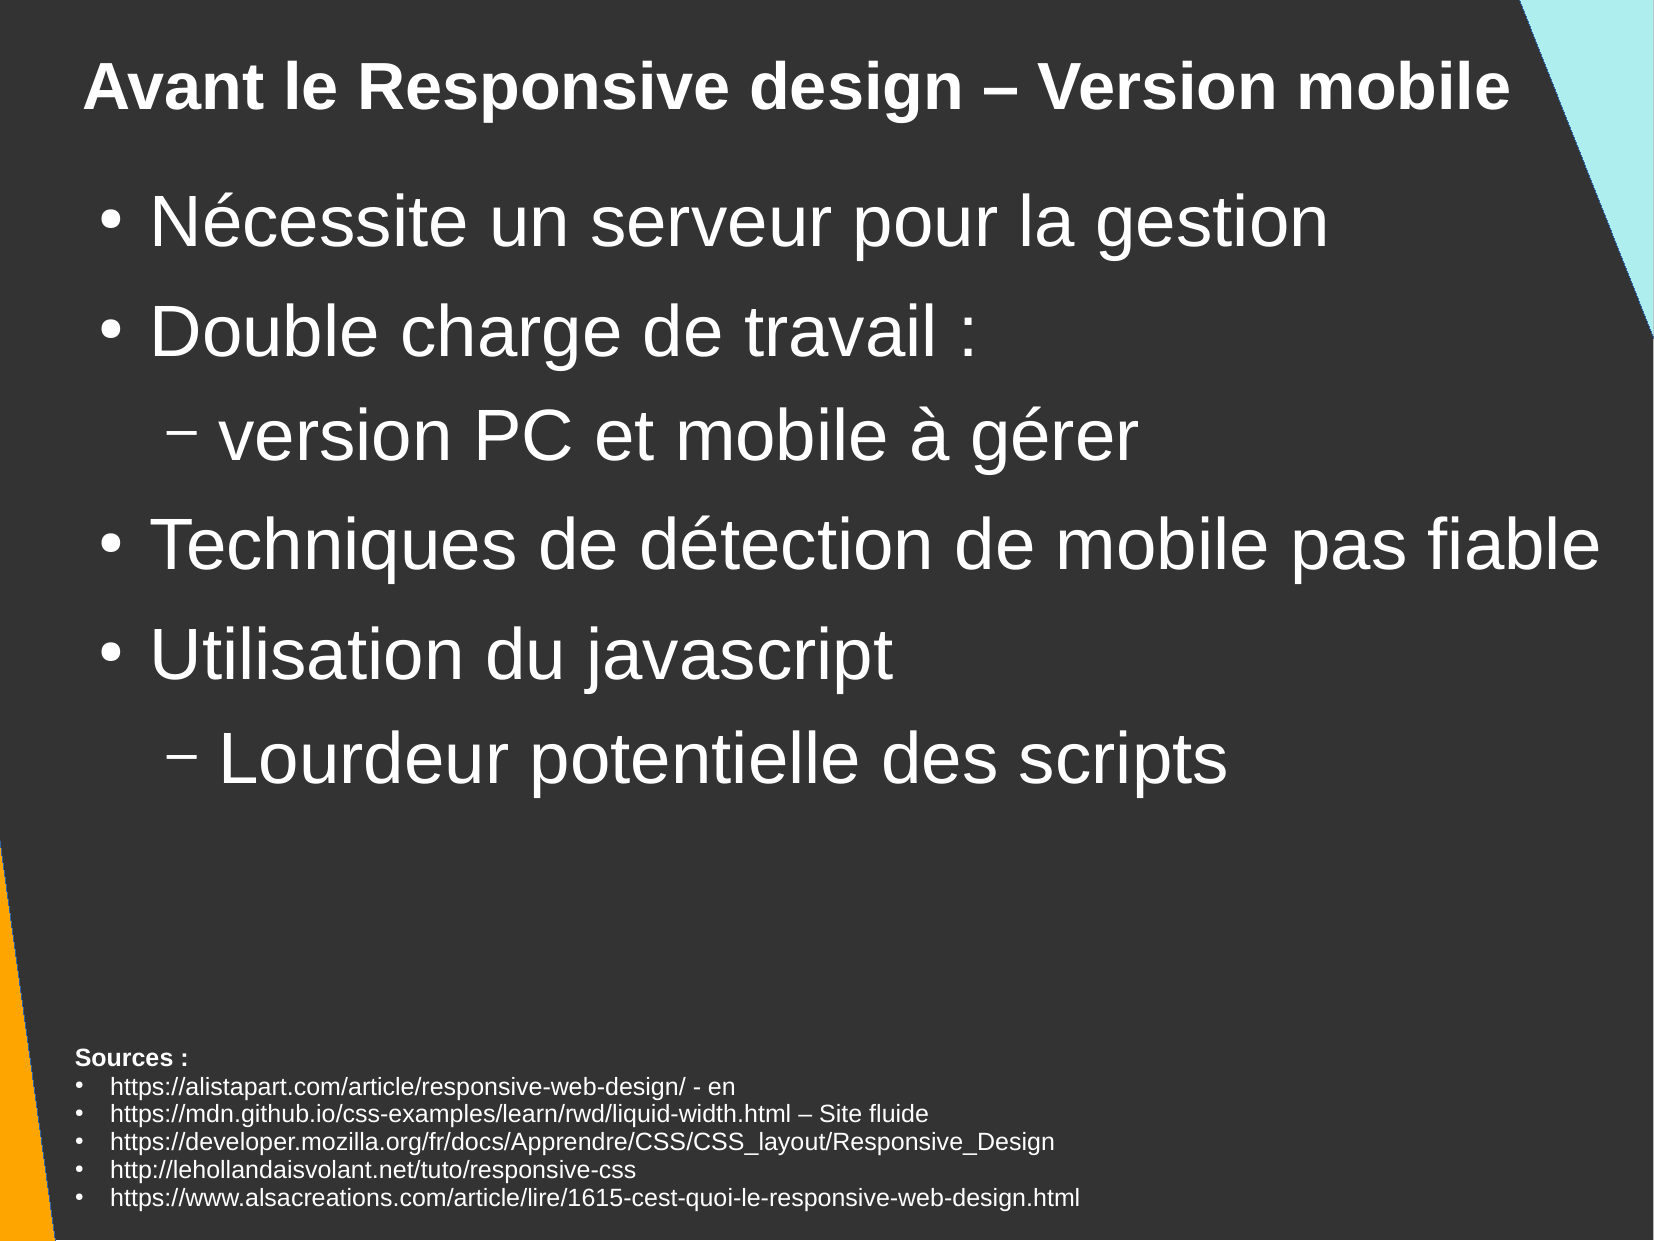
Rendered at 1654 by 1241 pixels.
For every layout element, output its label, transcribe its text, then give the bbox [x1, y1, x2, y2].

text_box Sources : https://alistapart.com/article/responsive-web-design/ - en https://mdn.github.io/css-examples/learn/rwd/liquid-width.html – Site fluide https://developer.mozilla.org/fr/docs/Apprendre/CSS/CSS_layout/Responsive_Design http://lehollandaisvolant.net/tuto/responsive-css https://www.alsacreations.com/article/lire/1615-cest-quoi-le-responsive-web-design.html [60, 1036, 1546, 1220]
title Avant le Responsive design – Version mobile [82, 49, 1571, 152]
text_box [0, 840, 56, 1241]
text_box [1519, 0, 1654, 339]
list Nécessite un serveur pour la gestion Double charge de travail : version PC et mobile à gérer Techniques de détection de mobile pas fiable Utilisation du javascript Lourdeur potentielle des scripts [80, 180, 1605, 827]
